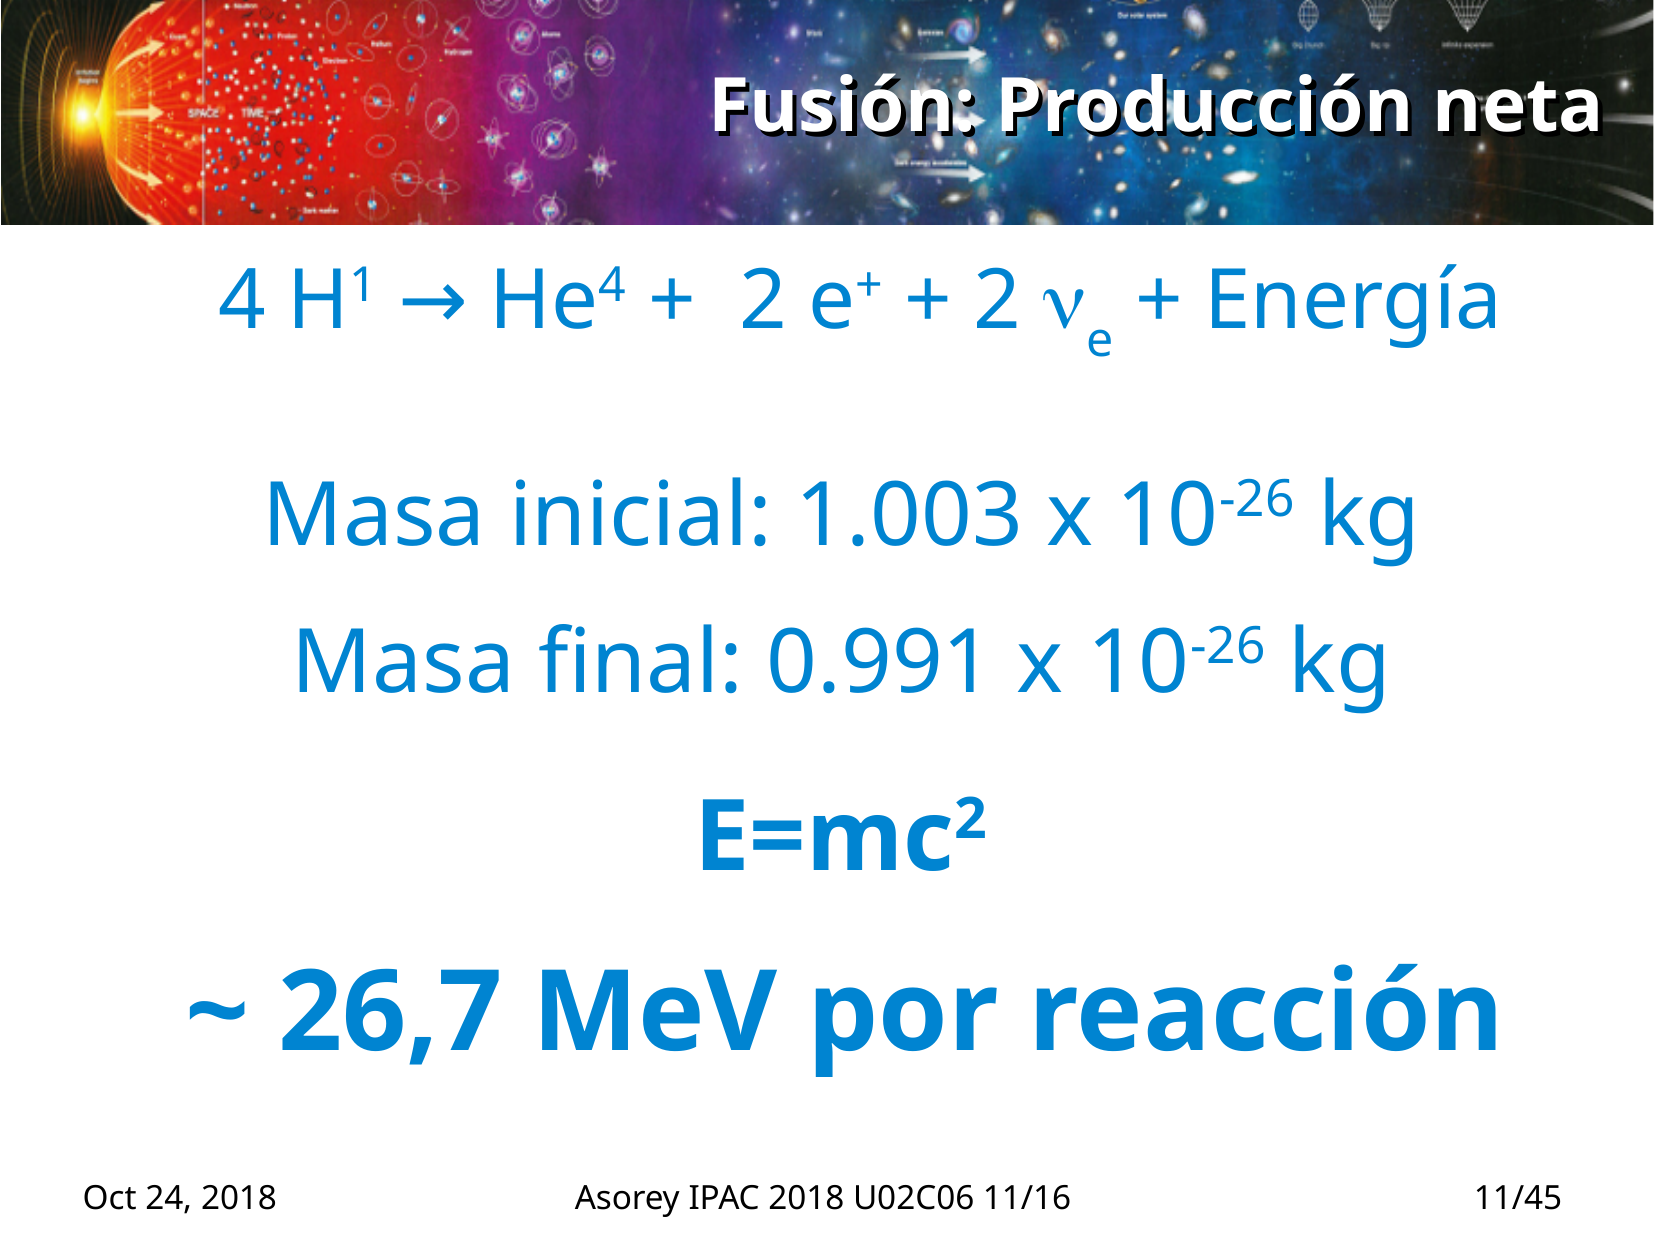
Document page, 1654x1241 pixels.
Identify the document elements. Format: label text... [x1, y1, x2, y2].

list E=mc2 [60, 765, 1561, 901]
title Fusión: Producción neta [45, 15, 1606, 191]
list Masa inicial: 1.003 x 10-26 kg Masa final: 0.991 x 10-26 kg [60, 450, 1561, 721]
picture [1, 0, 1654, 225]
list ~ 26,7 MeV por reacción [60, 930, 1561, 1156]
list 4 H1 → He4 + 2 e+ + 2 ne + Energía [75, 240, 1576, 406]
